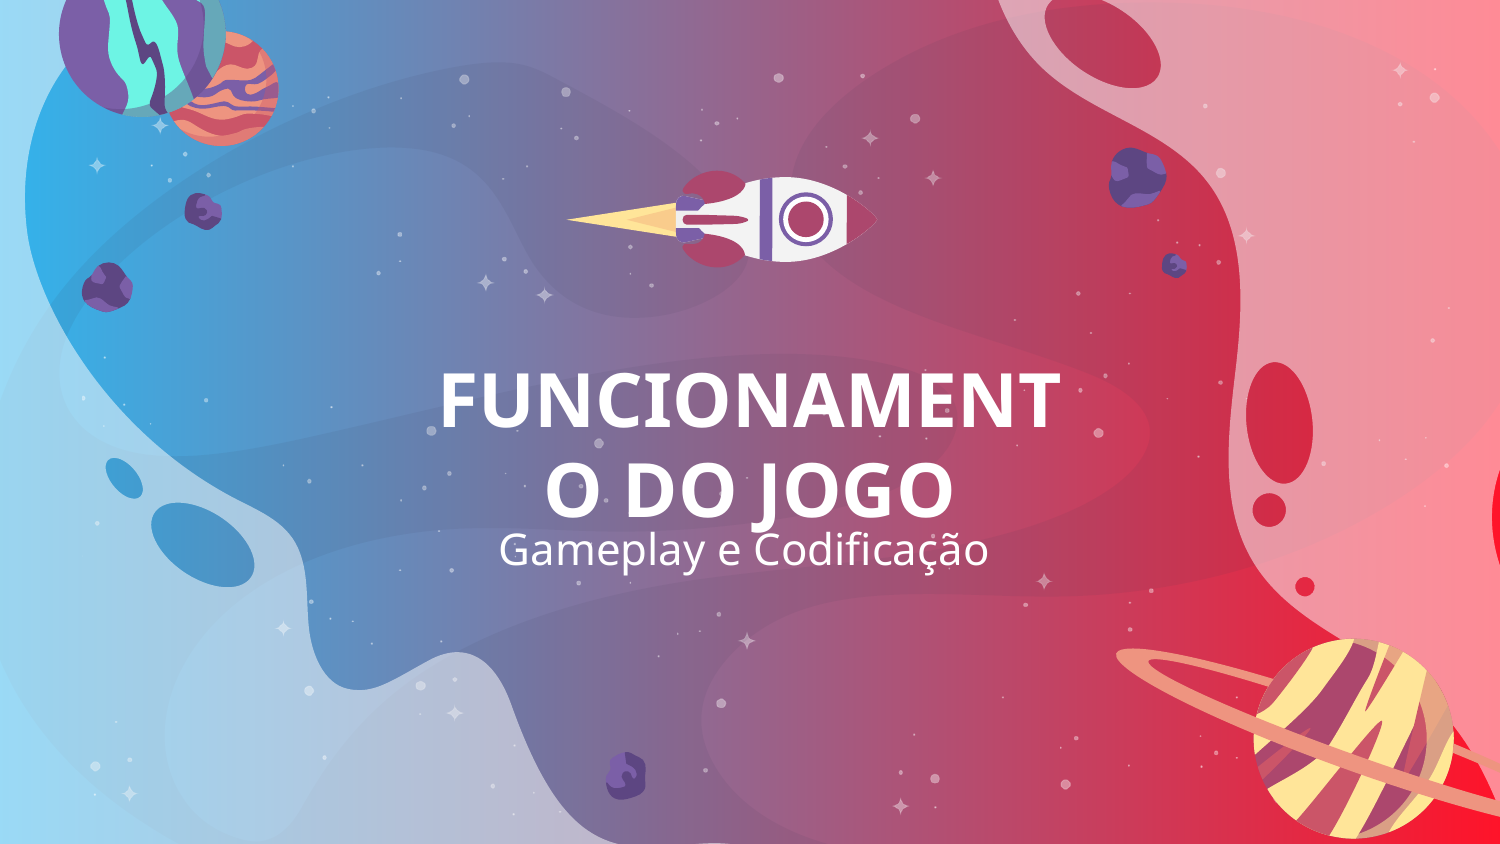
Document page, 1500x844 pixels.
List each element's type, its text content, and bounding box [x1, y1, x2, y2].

title FUNCIONAMENTO DO JOGO [418, 352, 1082, 491]
subtitle Gameplay e Codificação [418, 521, 1082, 637]
text_box [566, 170, 878, 268]
